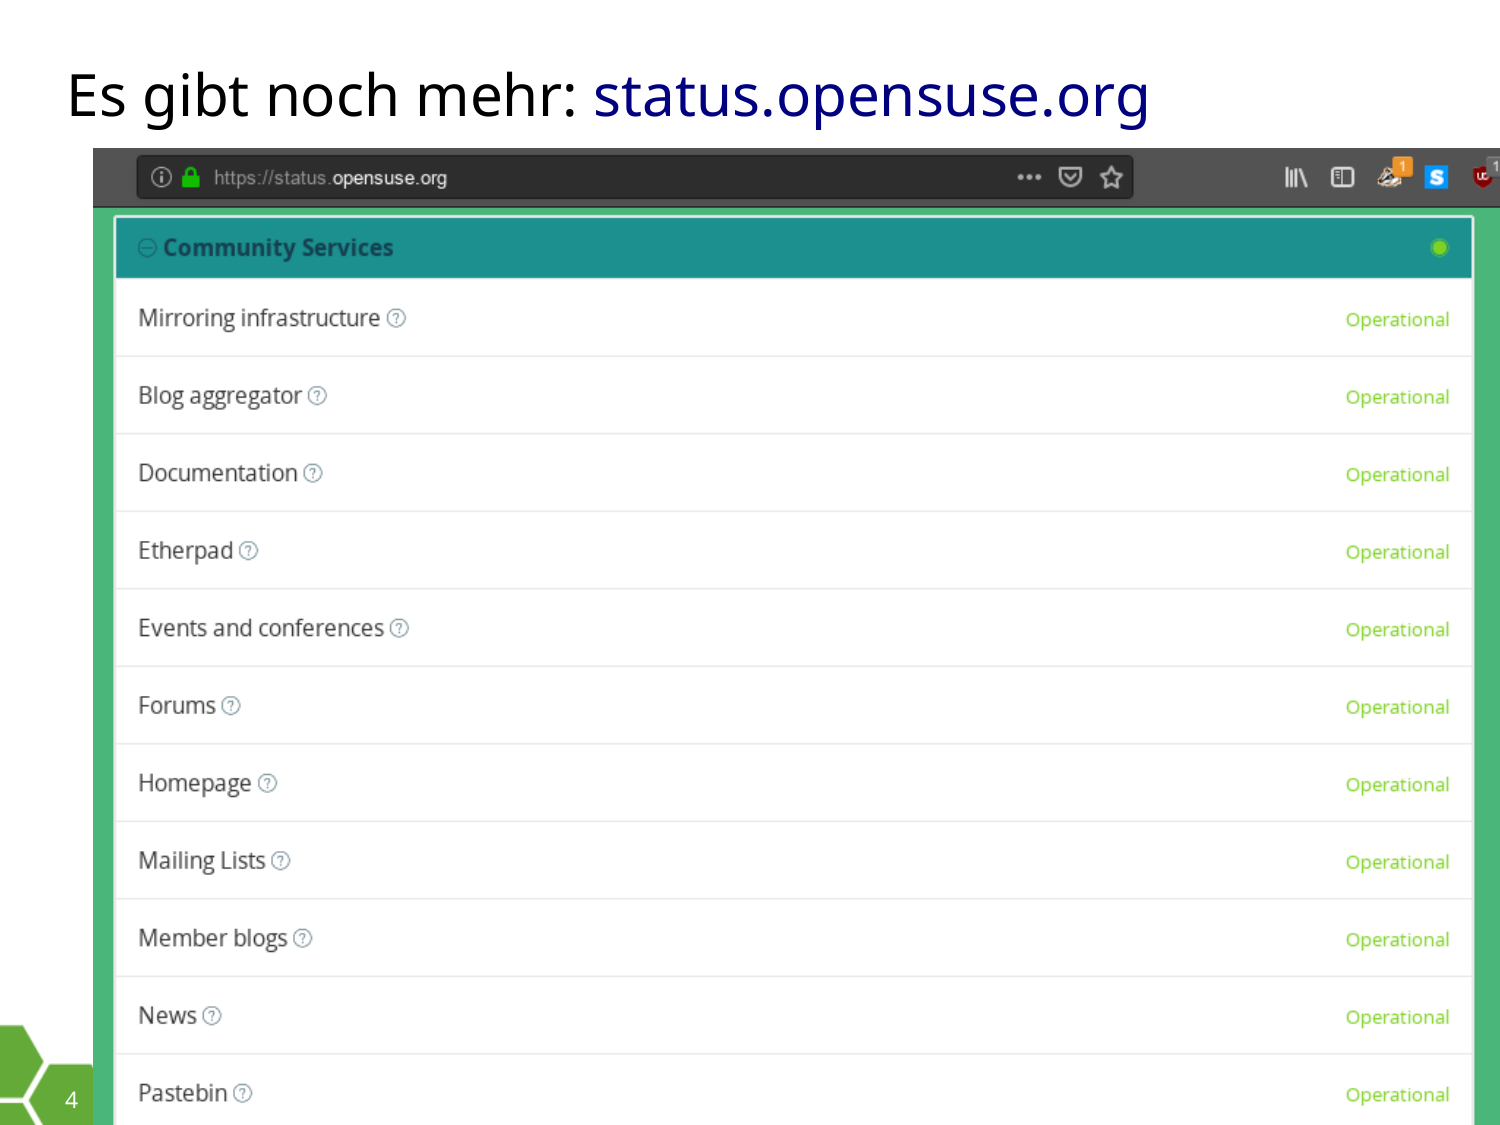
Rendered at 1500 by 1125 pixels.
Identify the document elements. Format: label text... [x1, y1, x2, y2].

title Es gibt noch mehr: status.opensuse.org [66, 4, 1443, 183]
picture [0, 148, 1500, 1125]
